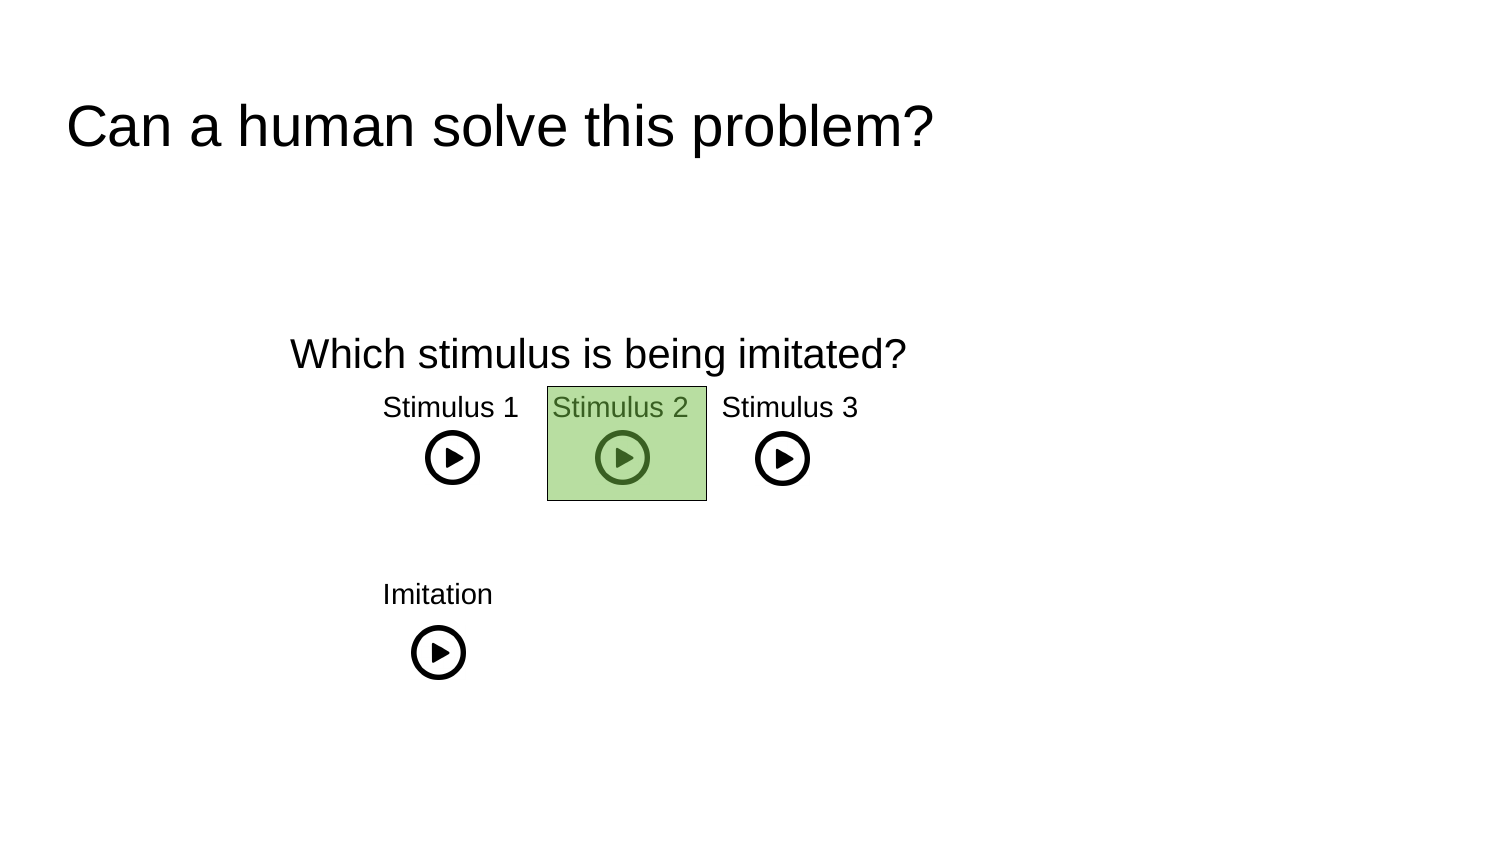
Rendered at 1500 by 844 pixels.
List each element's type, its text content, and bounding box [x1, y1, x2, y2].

picture [411, 625, 466, 680]
title Can a human solve this problem? [51, 72, 1449, 167]
text_box [547, 386, 707, 501]
picture [425, 430, 480, 485]
picture [755, 431, 810, 486]
list Which stimulus is being imitated? Stimulus 1 Stimulus 2 Stimulus 3 Imitation [51, 188, 1449, 750]
